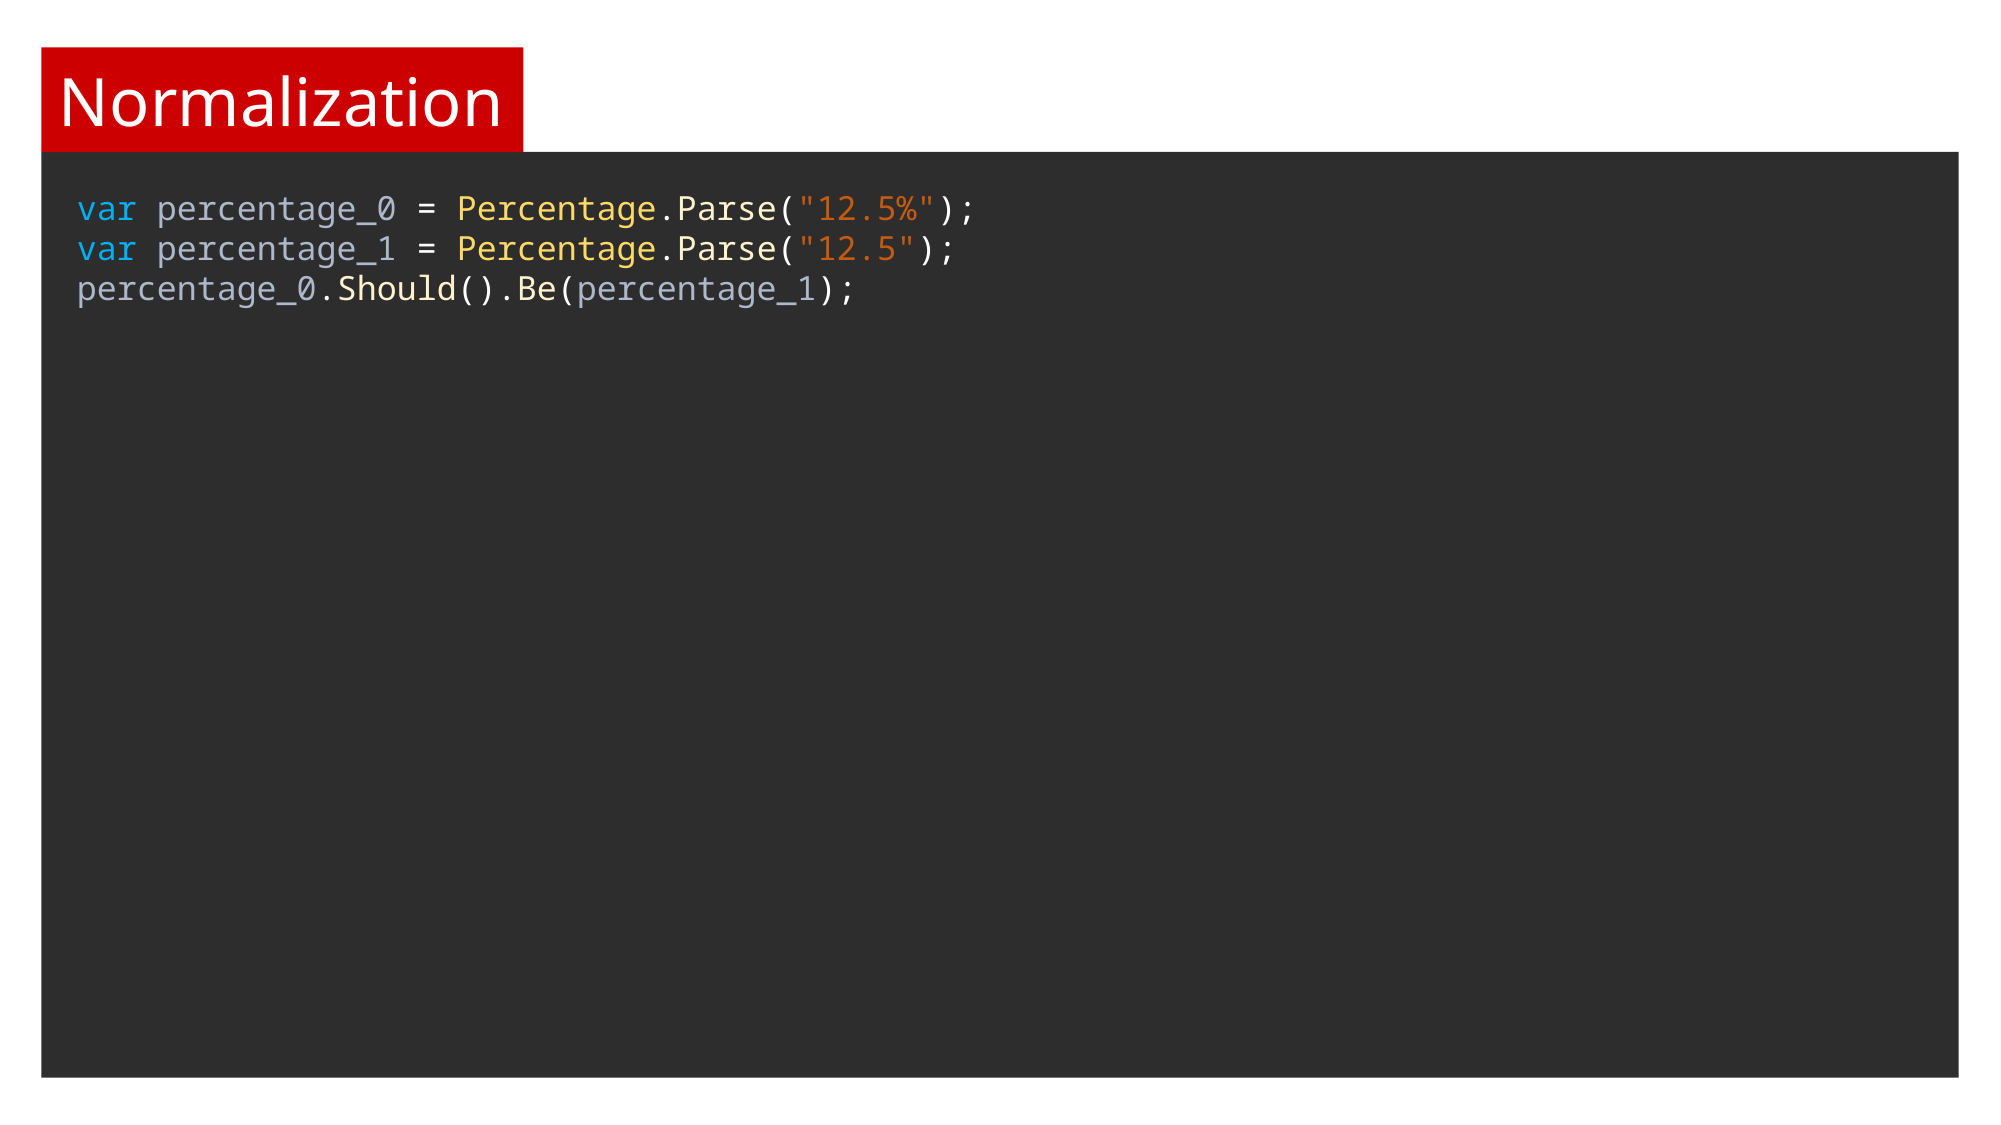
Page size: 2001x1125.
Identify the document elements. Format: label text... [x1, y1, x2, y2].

text_box [41, 152, 1959, 1078]
text_box var percentage_0 = Percentage.Parse("12.5%"); var percentage_1 = Percentage.Parse("12.5"); percentage_0.Should().Be(percentage_1); [41, 152, 912, 356]
text_box Normalization [41, 47, 524, 153]
